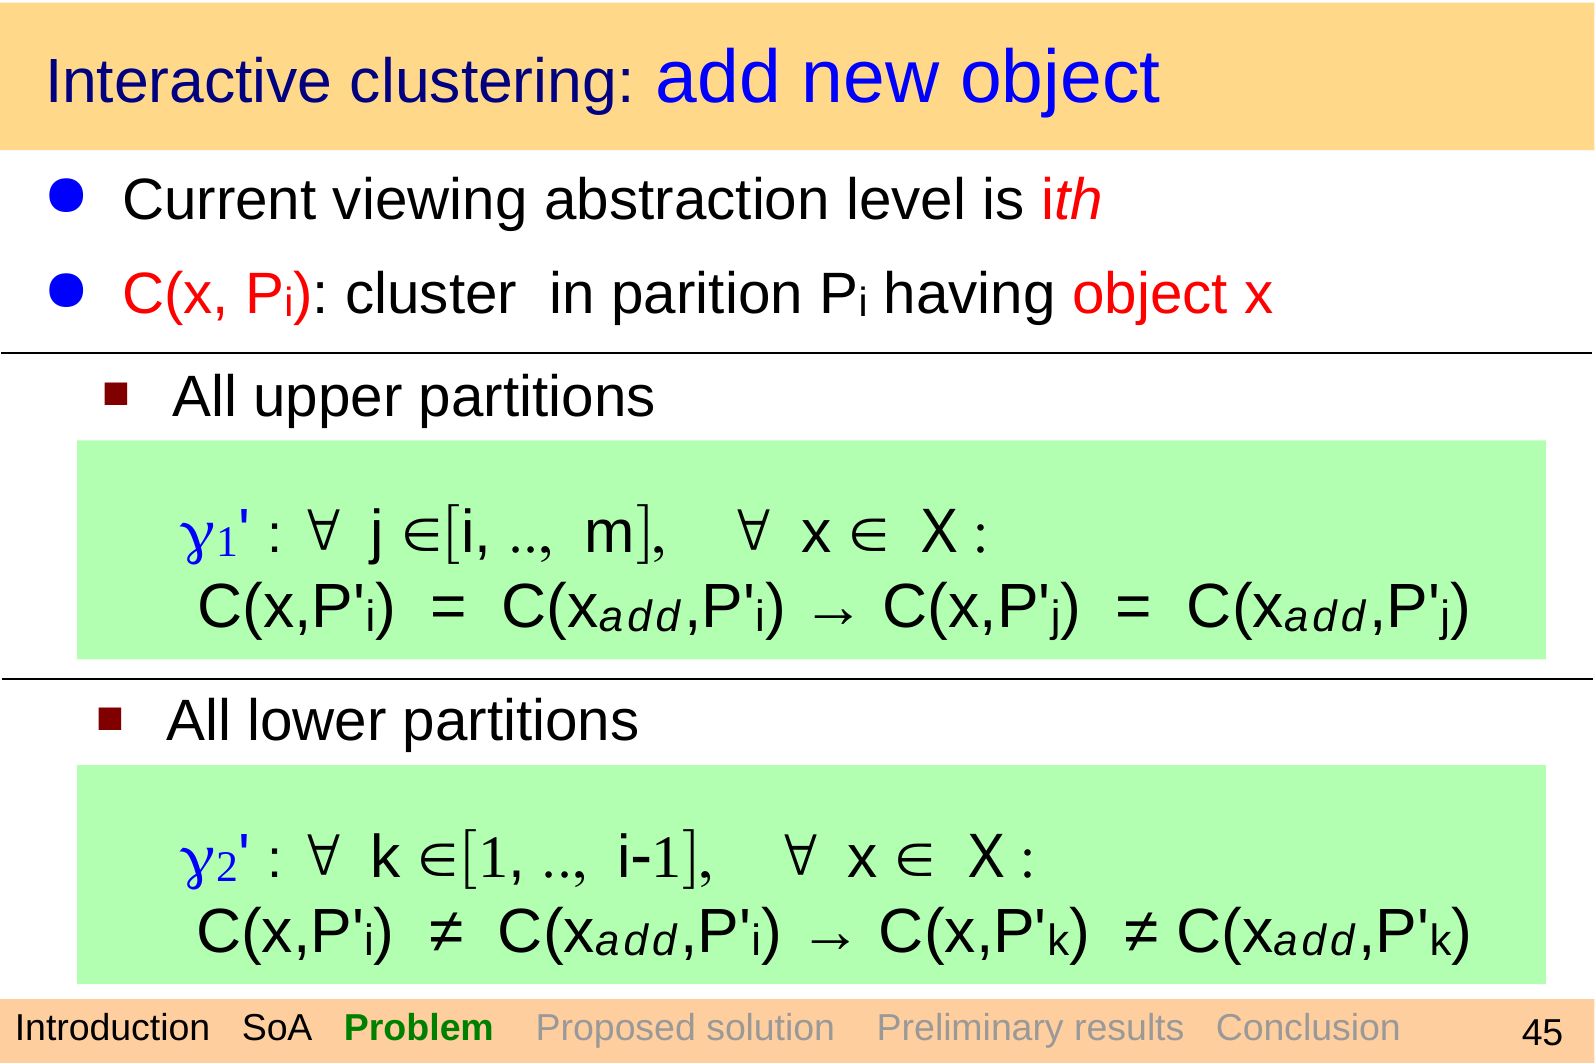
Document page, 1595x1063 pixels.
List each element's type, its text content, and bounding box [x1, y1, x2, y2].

list g1' : " j Î[i, .., m], " x Î X : C(x,P'i) = C(xadd,P'i) → C(x,P'j) = C(xadd,P'j) [77, 440, 1546, 611]
text_box Introduction SoA Problem Proposed solution Preliminary results Conclusion [0, 999, 1595, 1063]
list All upper partitions [69, 286, 1595, 429]
list All lower partitions [63, 611, 1595, 754]
list Current viewing abstraction level is ith C(x, Pi): cluster in parition Pi having object x [43, 166, 1564, 340]
list g2' : " k Î[1, .., i-1], " x Î X : C(x,P'i) ≠ C(xadd,P'i) → C(x,P'k) ≠ C(xadd,P'k) [77, 765, 1546, 985]
text_box <number> [1377, 1003, 1579, 1063]
title Interactive clustering: add new object [0, 2, 1595, 151]
